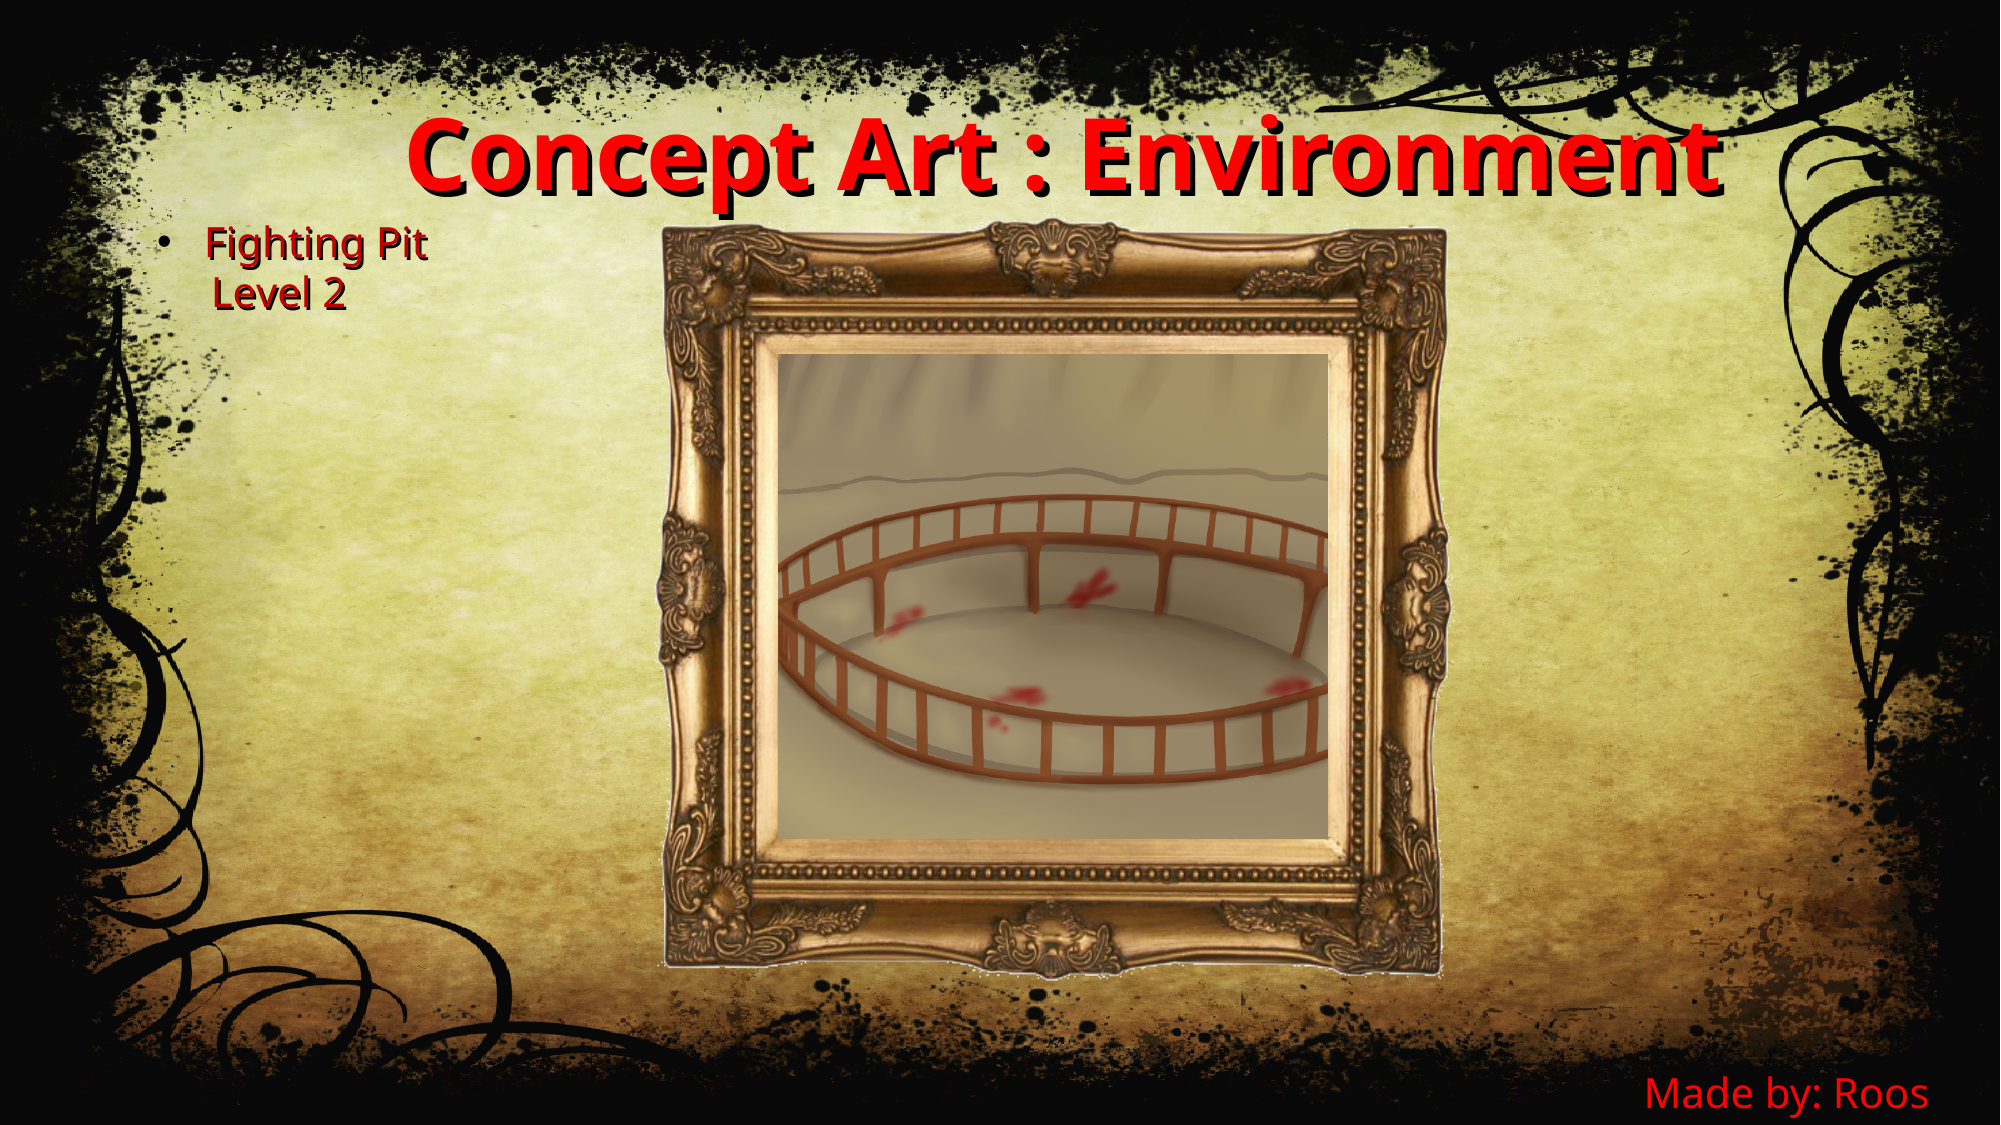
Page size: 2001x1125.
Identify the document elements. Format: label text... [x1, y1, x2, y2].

title Concept Art : Environment [142, 49, 1868, 267]
picture [644, 208, 1456, 984]
text_box Fighting Pit Level 2 [142, 208, 574, 325]
text_box Made by: Roos [1628, 1059, 2000, 1125]
